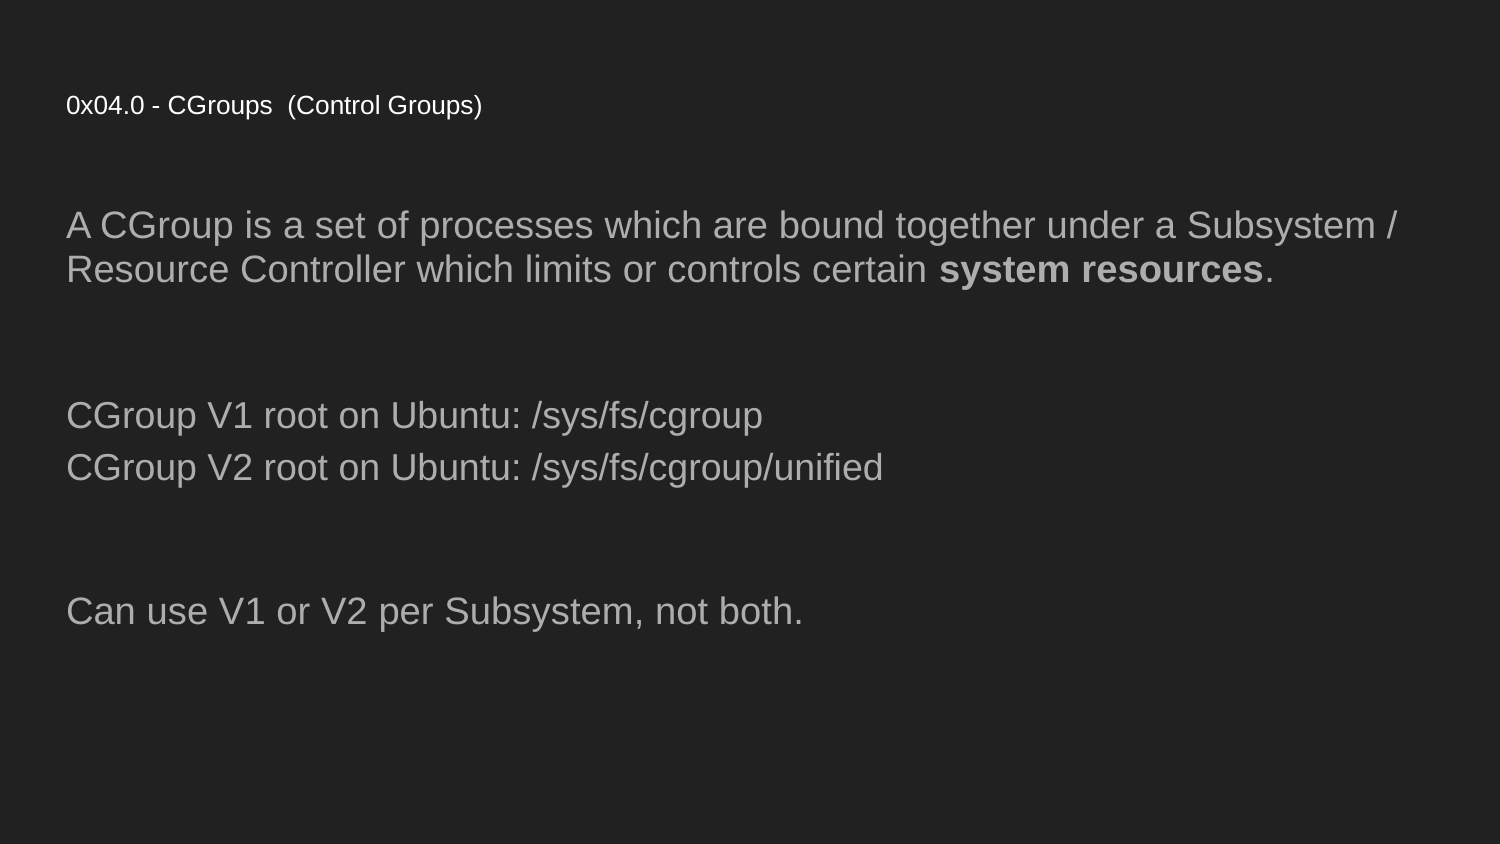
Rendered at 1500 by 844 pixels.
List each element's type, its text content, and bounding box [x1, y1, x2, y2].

list A CGroup is a set of processes which are bound together under a Subsystem / Resource Controller which limits or controls certain system resources. CGroup V1 root on Ubuntu: /sys/fs/cgroup CGroup V2 root on Ubuntu: /sys/fs/cgroup/unified Can use V1 or V2 per Subsystem, not both. [51, 189, 1449, 326]
title 0x04.0 - CGroups (Control Groups) [51, 72, 1449, 167]
